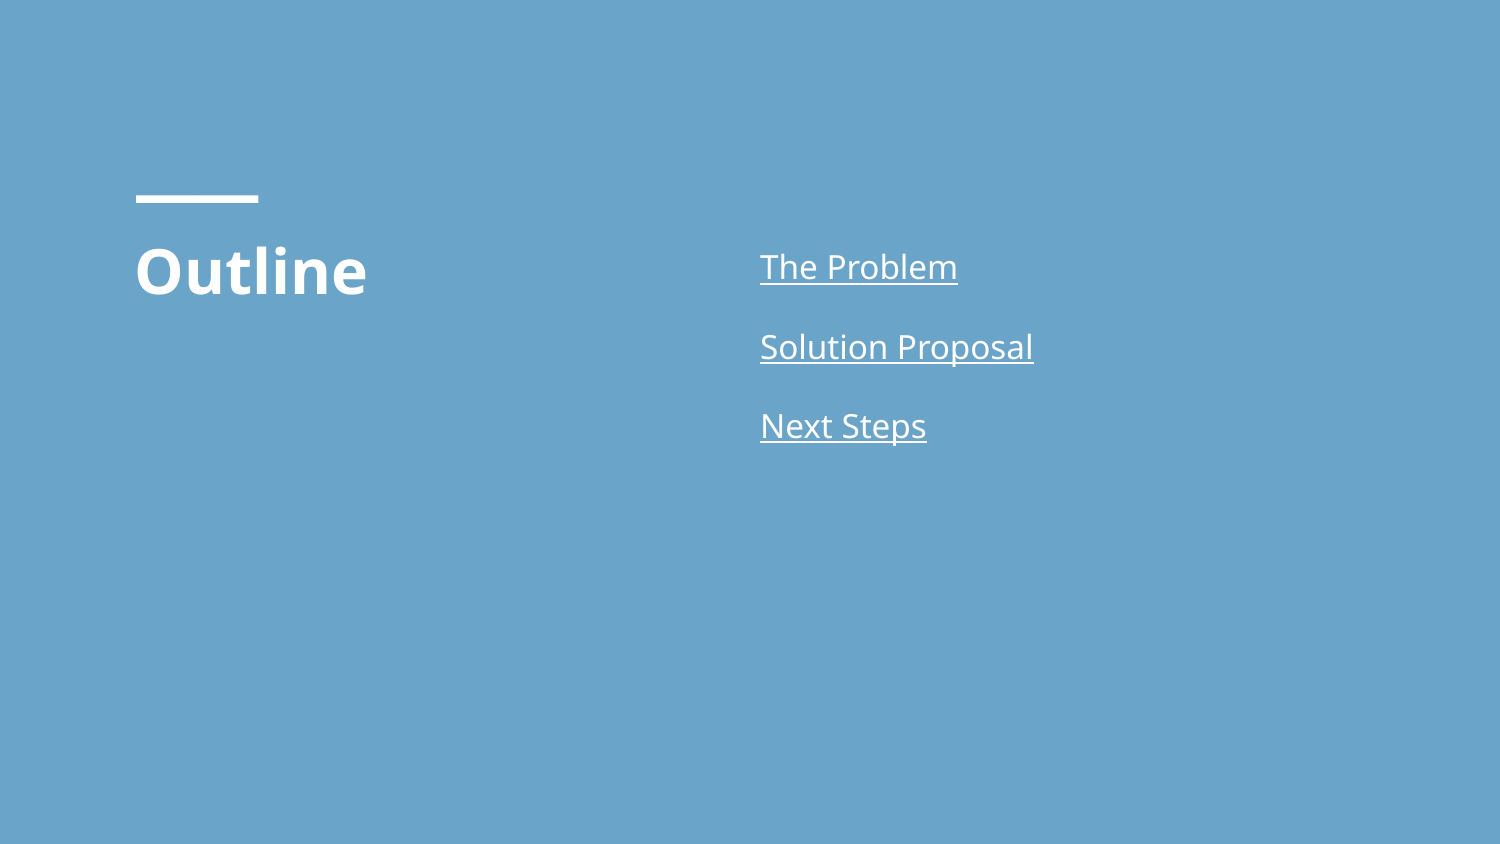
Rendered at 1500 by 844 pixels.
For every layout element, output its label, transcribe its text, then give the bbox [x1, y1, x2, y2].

title Outline [119, 216, 589, 466]
subtitle The Problem Solution Proposal Next Steps [745, 225, 1415, 760]
